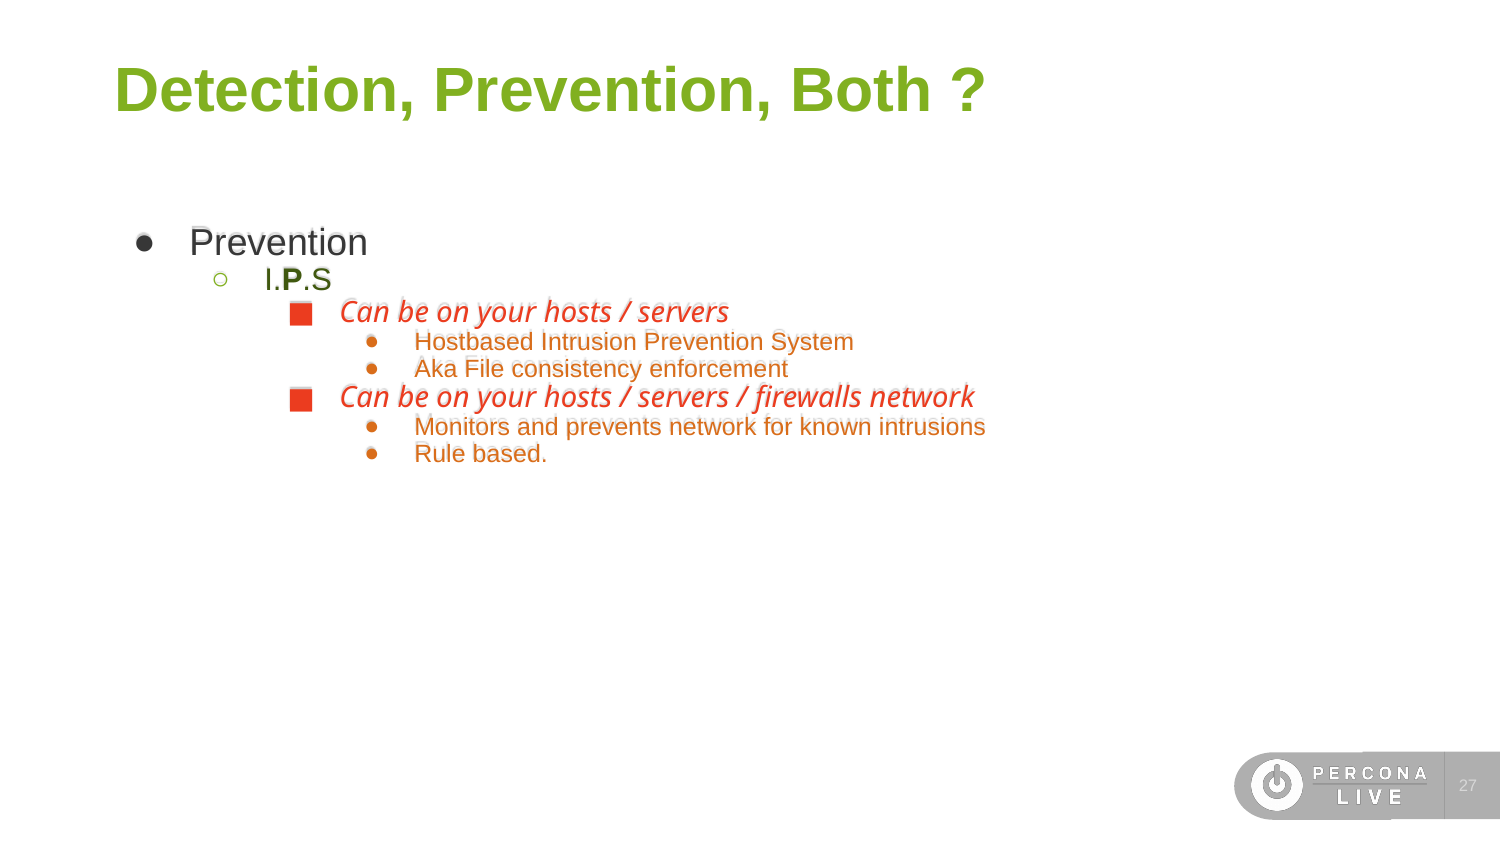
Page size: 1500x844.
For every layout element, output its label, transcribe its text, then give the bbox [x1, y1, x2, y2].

title Detection, Prevention, Both ? [103, 6, 1397, 176]
list Prevention I.P.S Can be on your hosts / servers Hostbased Intrusion Prevention System Aka File consistency enforcement Can be on your hosts / servers / firewalls network Monitors and prevents network for known intrusions Rule based. [103, 217, 1397, 732]
picture [1251, 759, 1427, 811]
